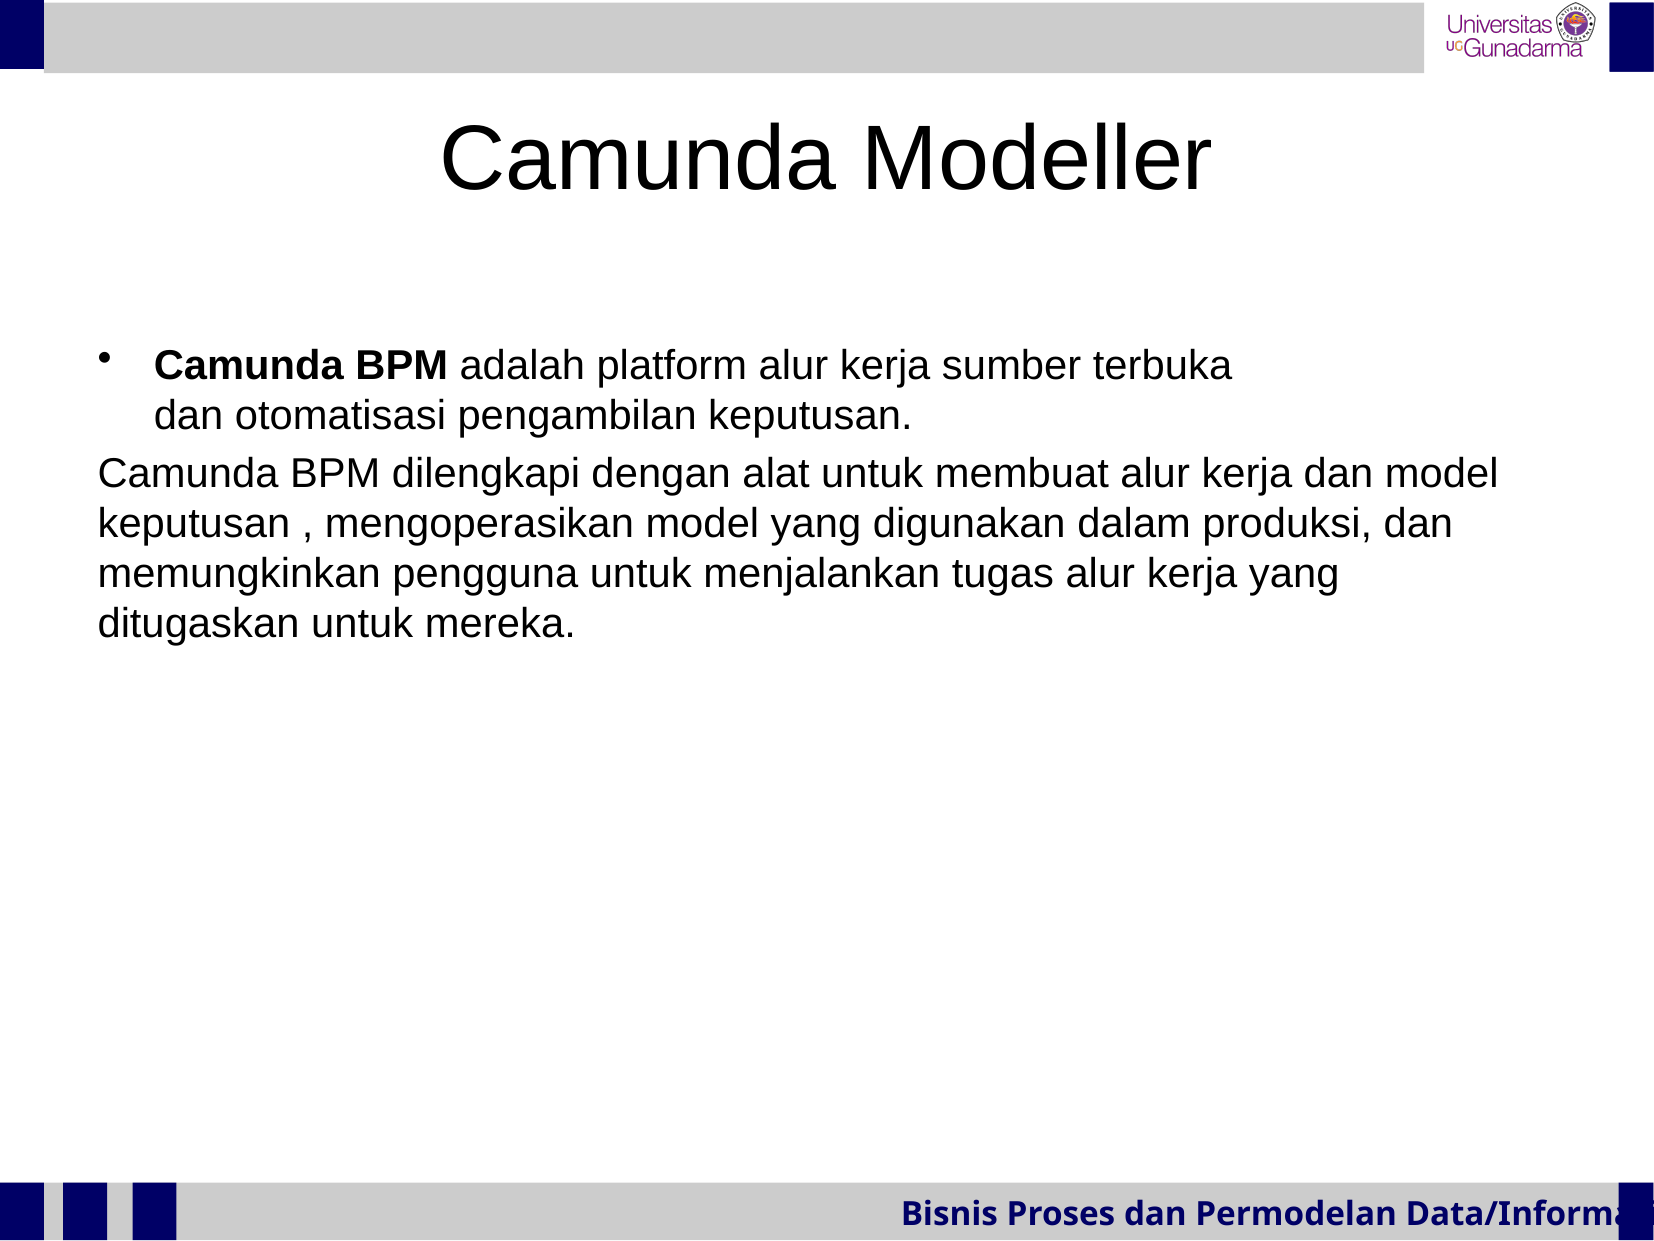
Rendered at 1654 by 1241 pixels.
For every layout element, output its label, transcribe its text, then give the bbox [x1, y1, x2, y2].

picture [1437, 2, 1610, 62]
title Camunda Modeller [82, 49, 1571, 257]
list Camunda BPM adalah platform alur kerja sumber terbuka dan otomatisasi pengambilan keputusan. Camunda BPM dilengkapi dengan alat untuk membuat alur kerja dan model keputusan , mengoperasikan model yang digunakan dalam produksi, dan memungkinkan pengguna untuk menjalankan tugas alur kerja yang ditugaskan untuk mereka. [82, 330, 1540, 1117]
